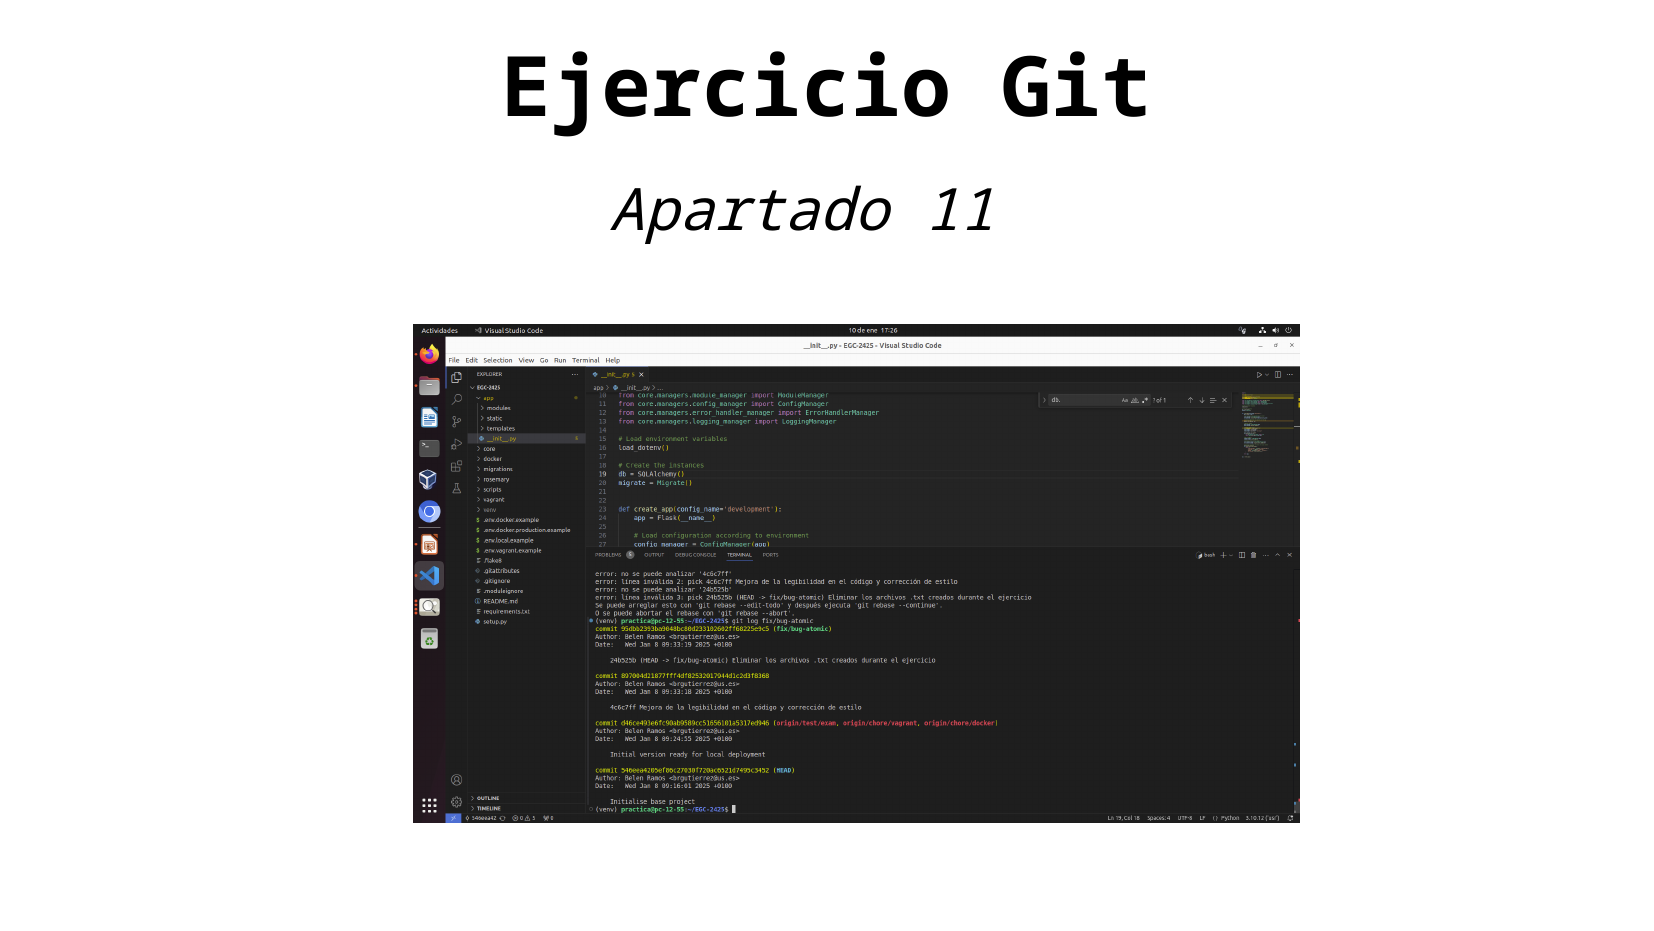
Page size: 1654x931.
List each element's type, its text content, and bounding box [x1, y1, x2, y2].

picture [413, 324, 1300, 823]
subtitle [82, 217, 1571, 758]
title Ejercicio Git Apartado 11 [82, 57, 1571, 217]
